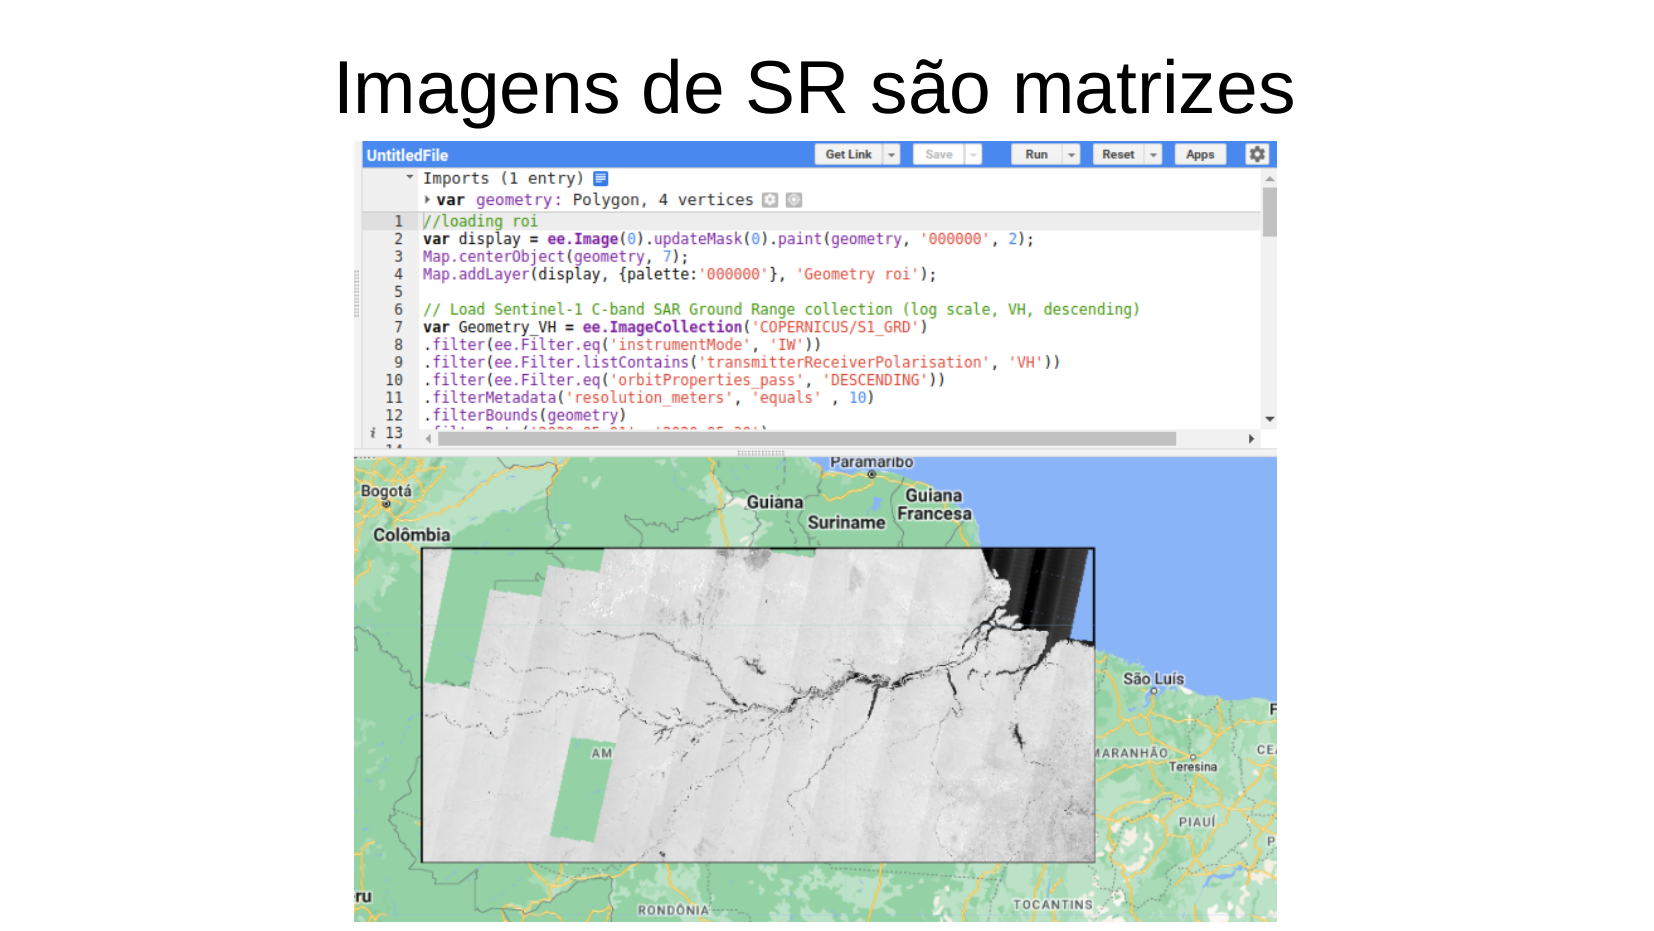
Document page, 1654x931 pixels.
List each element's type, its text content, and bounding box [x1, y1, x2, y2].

picture [354, 141, 1277, 922]
title Imagens de SR são matrizes [70, 10, 1559, 166]
